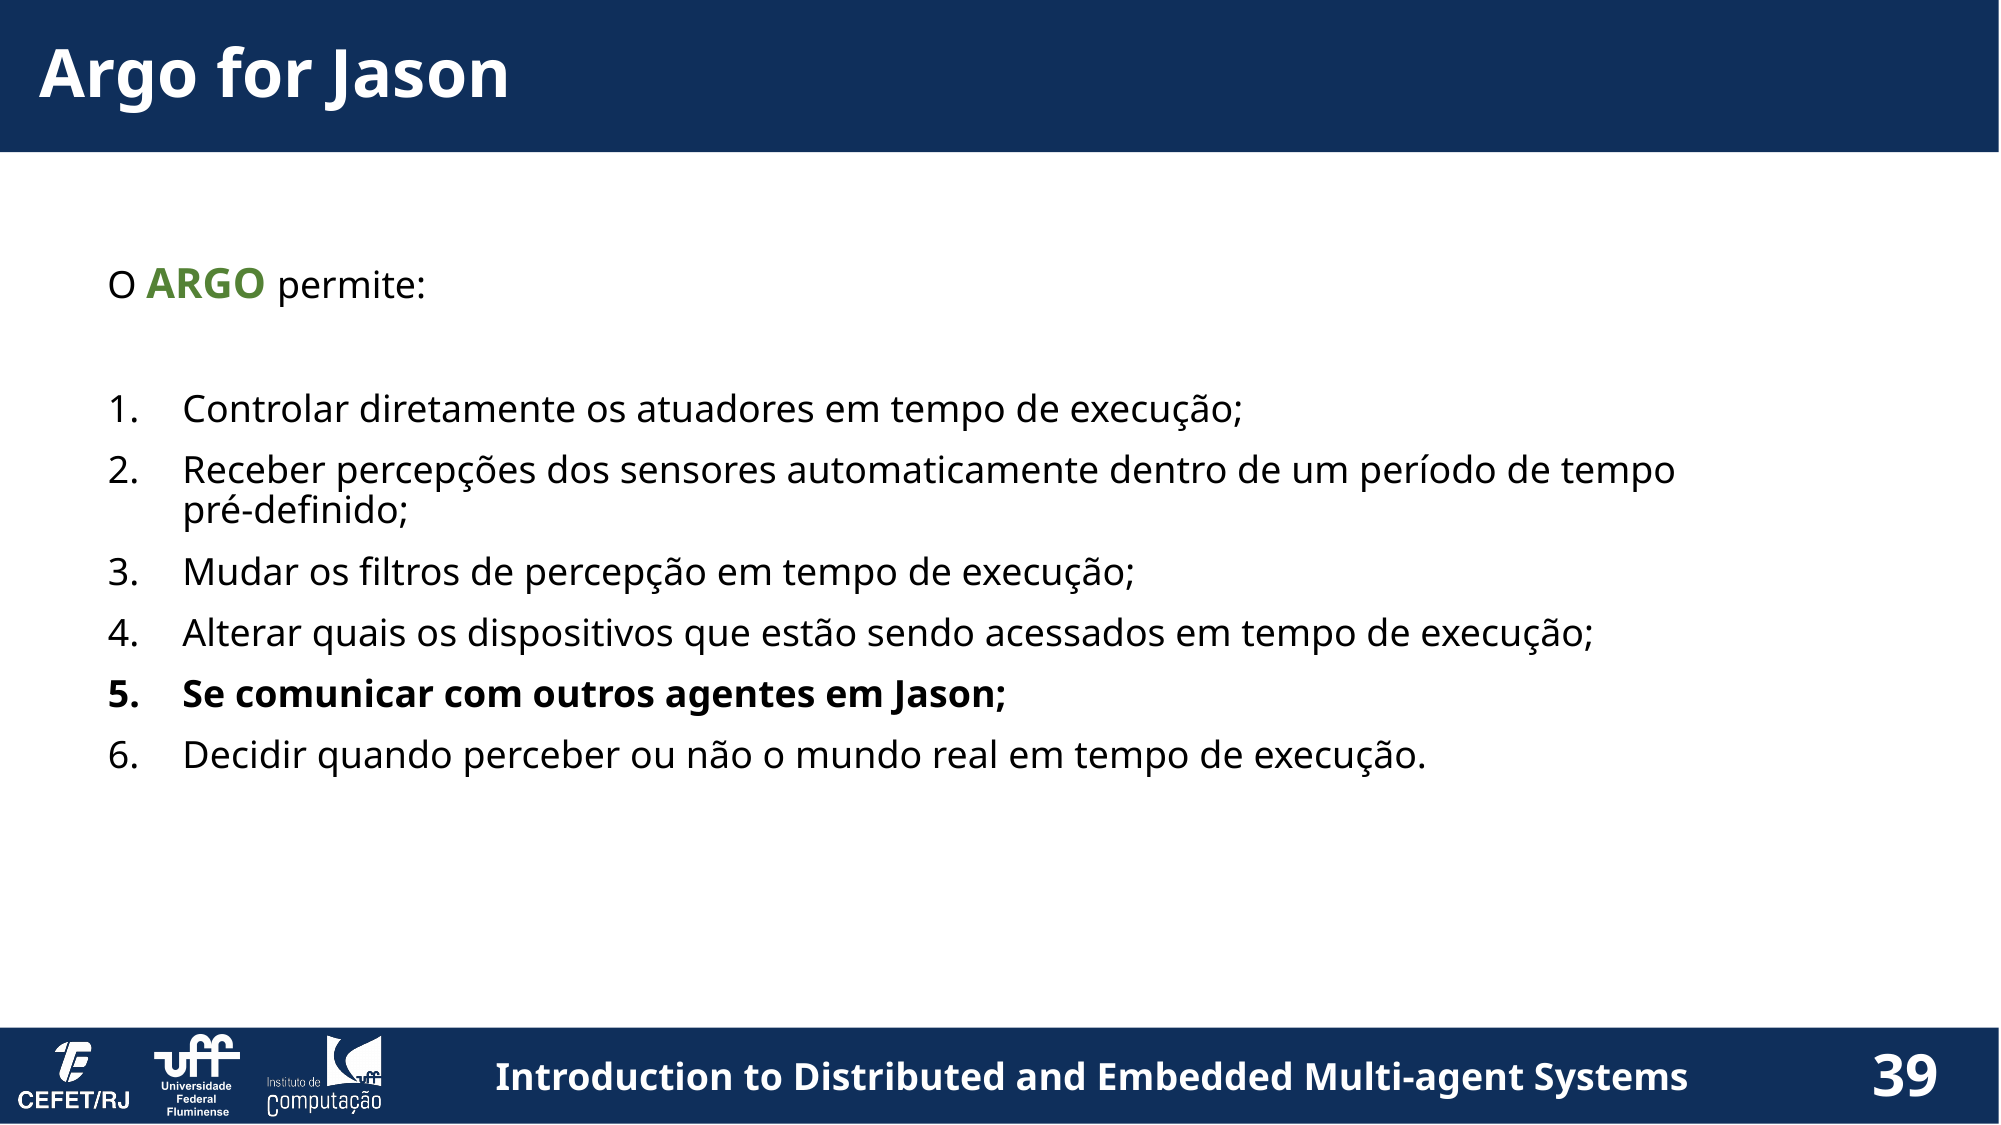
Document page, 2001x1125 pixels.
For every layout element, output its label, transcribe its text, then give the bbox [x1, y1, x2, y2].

picture [265, 1033, 383, 1117]
picture [153, 1033, 241, 1121]
picture [18, 1021, 129, 1125]
text_box O ARGO permite: Controlar diretamente os atuadores em tempo de execução; Receber percepções dos sensores automaticamente dentro de um período de tempo pré-definido; Mudar os filtros de percepção em tempo de execução; Alterar quais os dispositivos que estão sendo acessados em tempo de execução; Se comunicar com outros agentes em Jason; Decidir quando perceber ou não o mundo real em tempo de execução. [92, 255, 1739, 1029]
text_box Argo for Jason [25, 23, 1999, 119]
